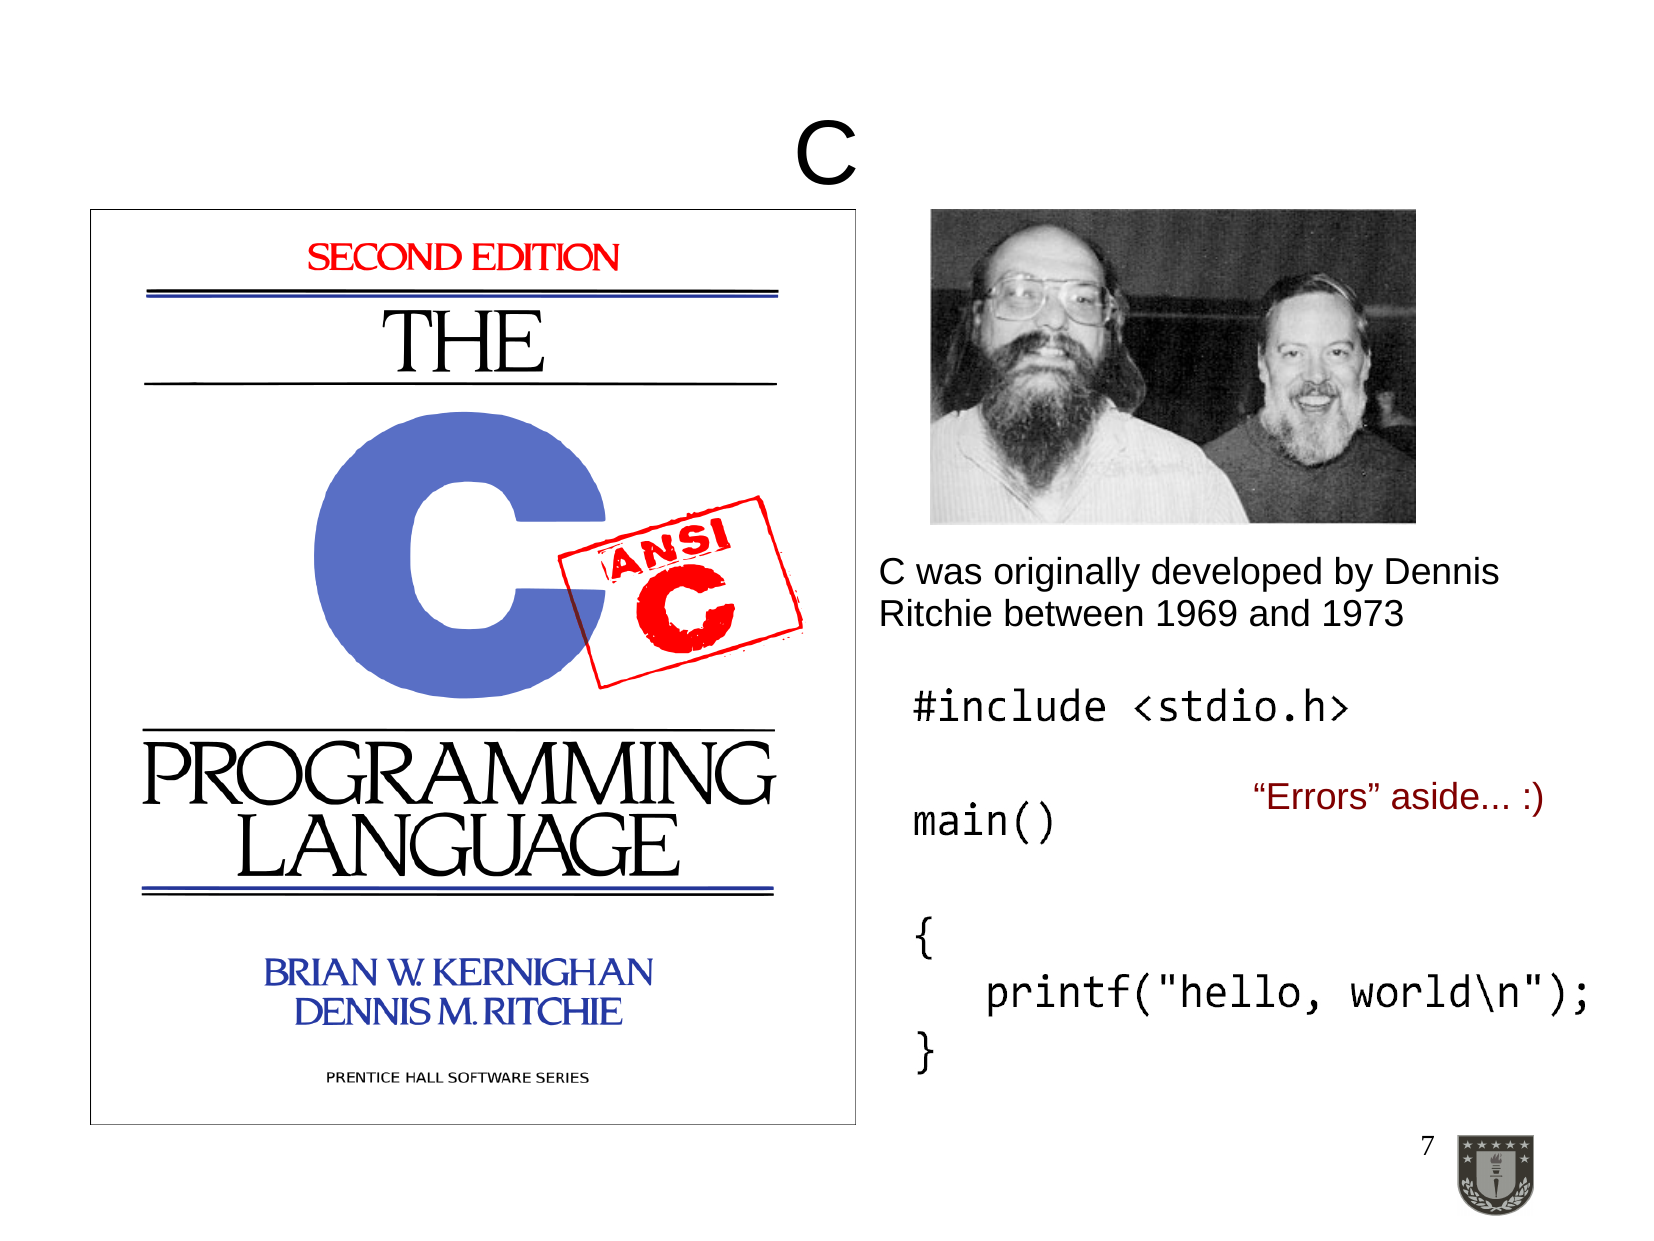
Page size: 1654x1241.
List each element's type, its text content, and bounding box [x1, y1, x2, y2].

picture [900, 677, 1591, 1081]
title C [82, 49, 1571, 257]
text_box “Errors” aside... :) [1238, 768, 1561, 826]
picture [930, 209, 1416, 526]
picture [1457, 1135, 1534, 1216]
picture [90, 209, 856, 1126]
text_box C was originally developed by Dennis Ritchie between 1969 and 1973 [863, 542, 1576, 661]
